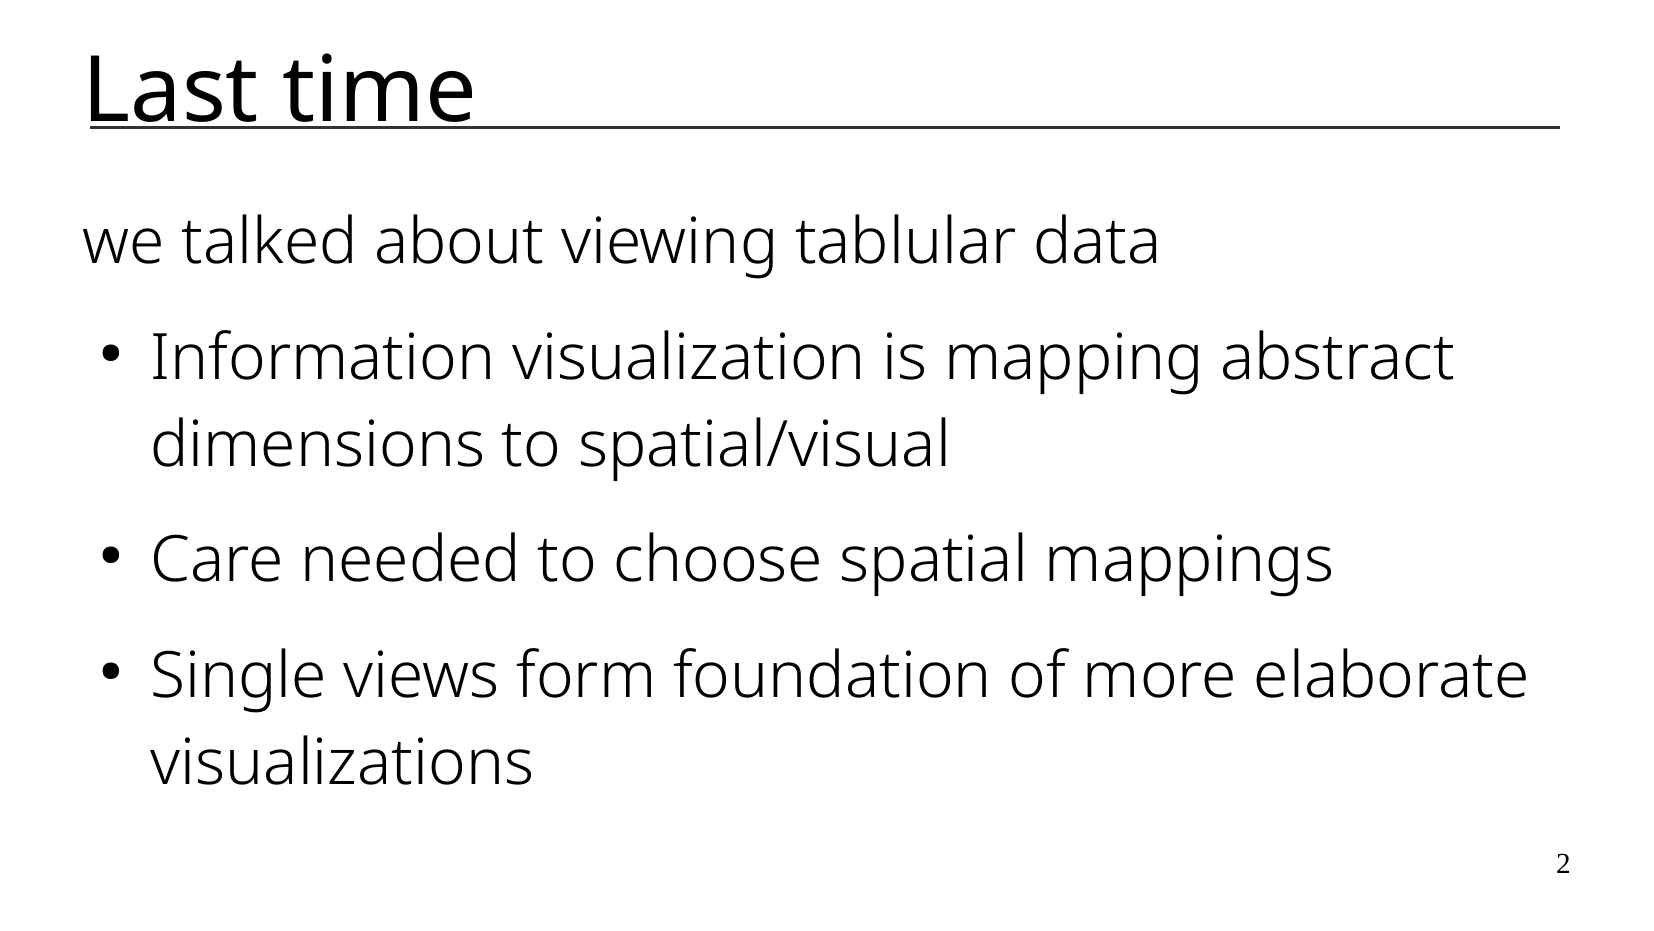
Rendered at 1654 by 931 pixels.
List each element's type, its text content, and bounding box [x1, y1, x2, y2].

list we talked about viewing tablular data Information visualization is mapping abstract dimensions to spatial/visual Care needed to choose spatial mappings Single views form foundation of more elaborate visualizations [82, 195, 1571, 811]
title Last time [82, 32, 1571, 140]
